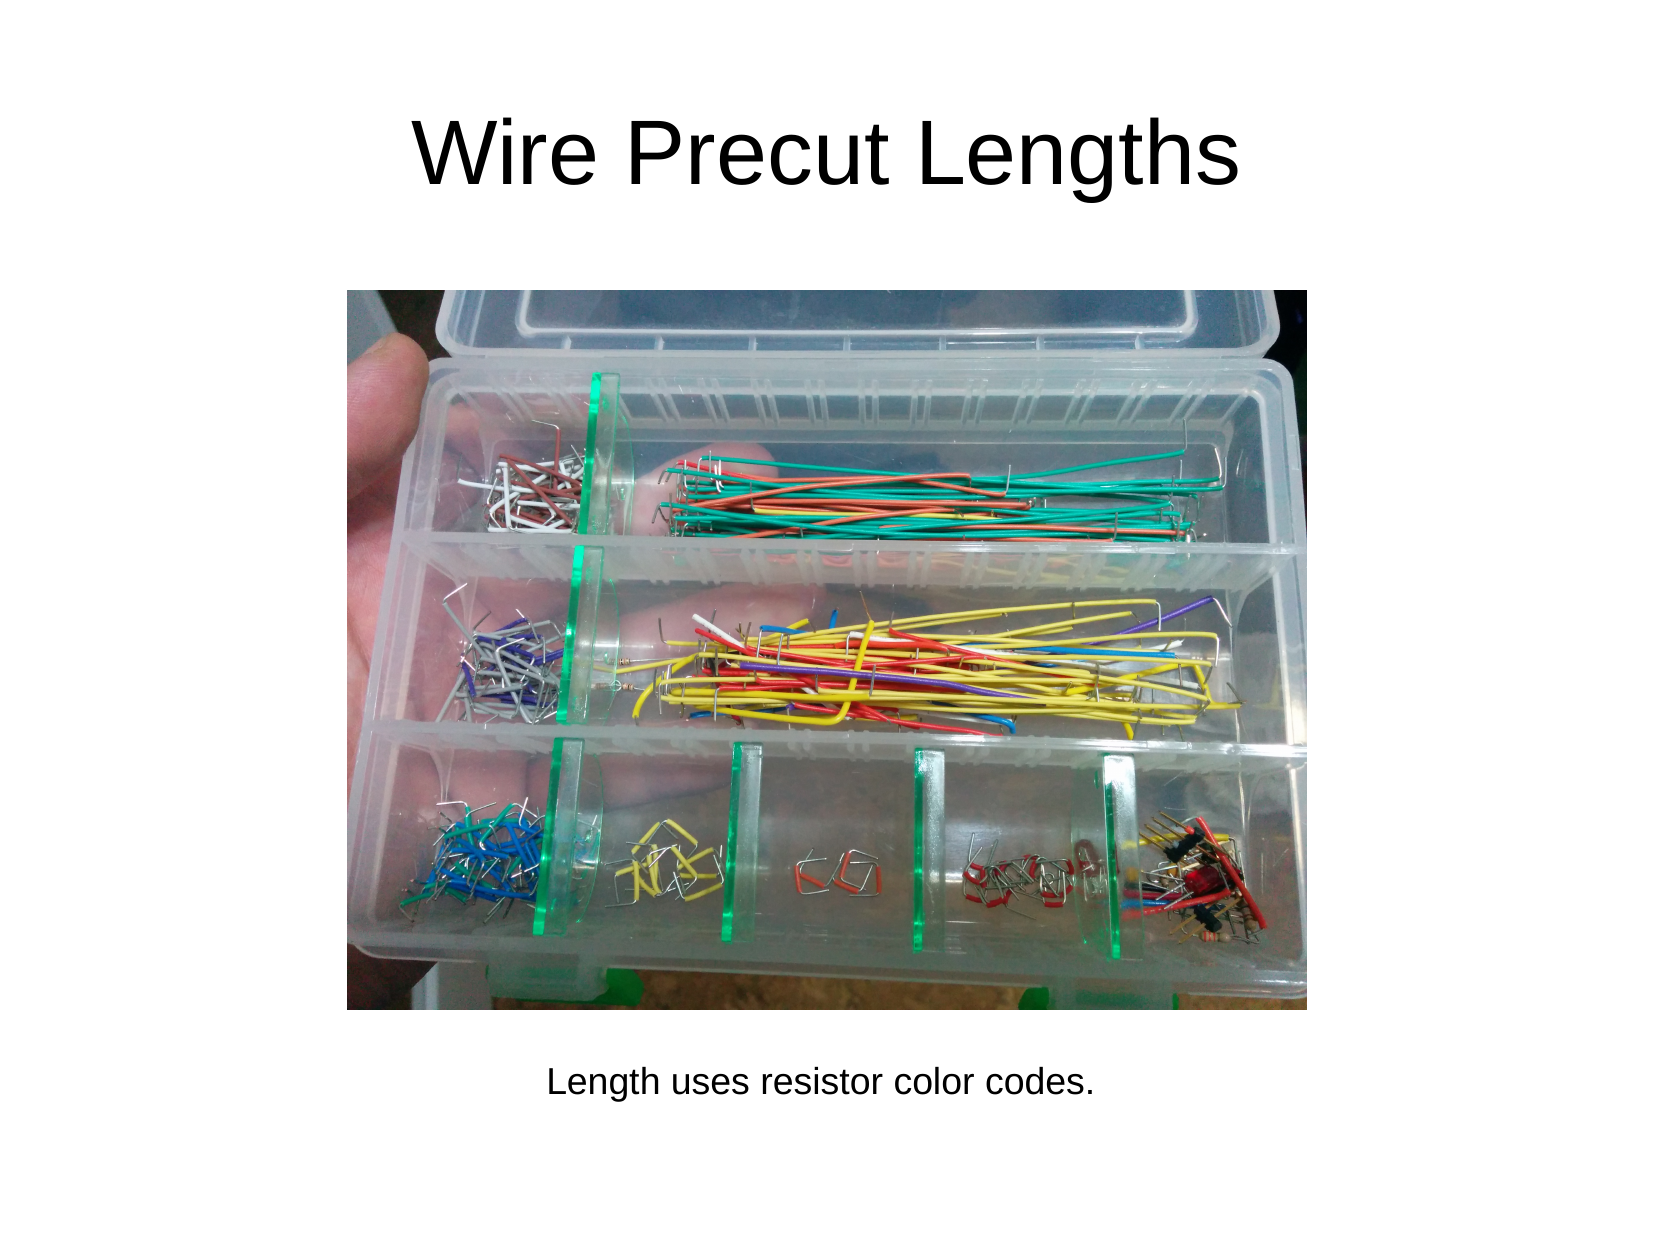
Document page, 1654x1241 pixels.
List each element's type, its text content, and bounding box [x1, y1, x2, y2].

picture [347, 290, 1307, 1010]
title Wire Precut Lengths [82, 49, 1571, 257]
text_box Length uses resistor color codes. [531, 1053, 1111, 1111]
